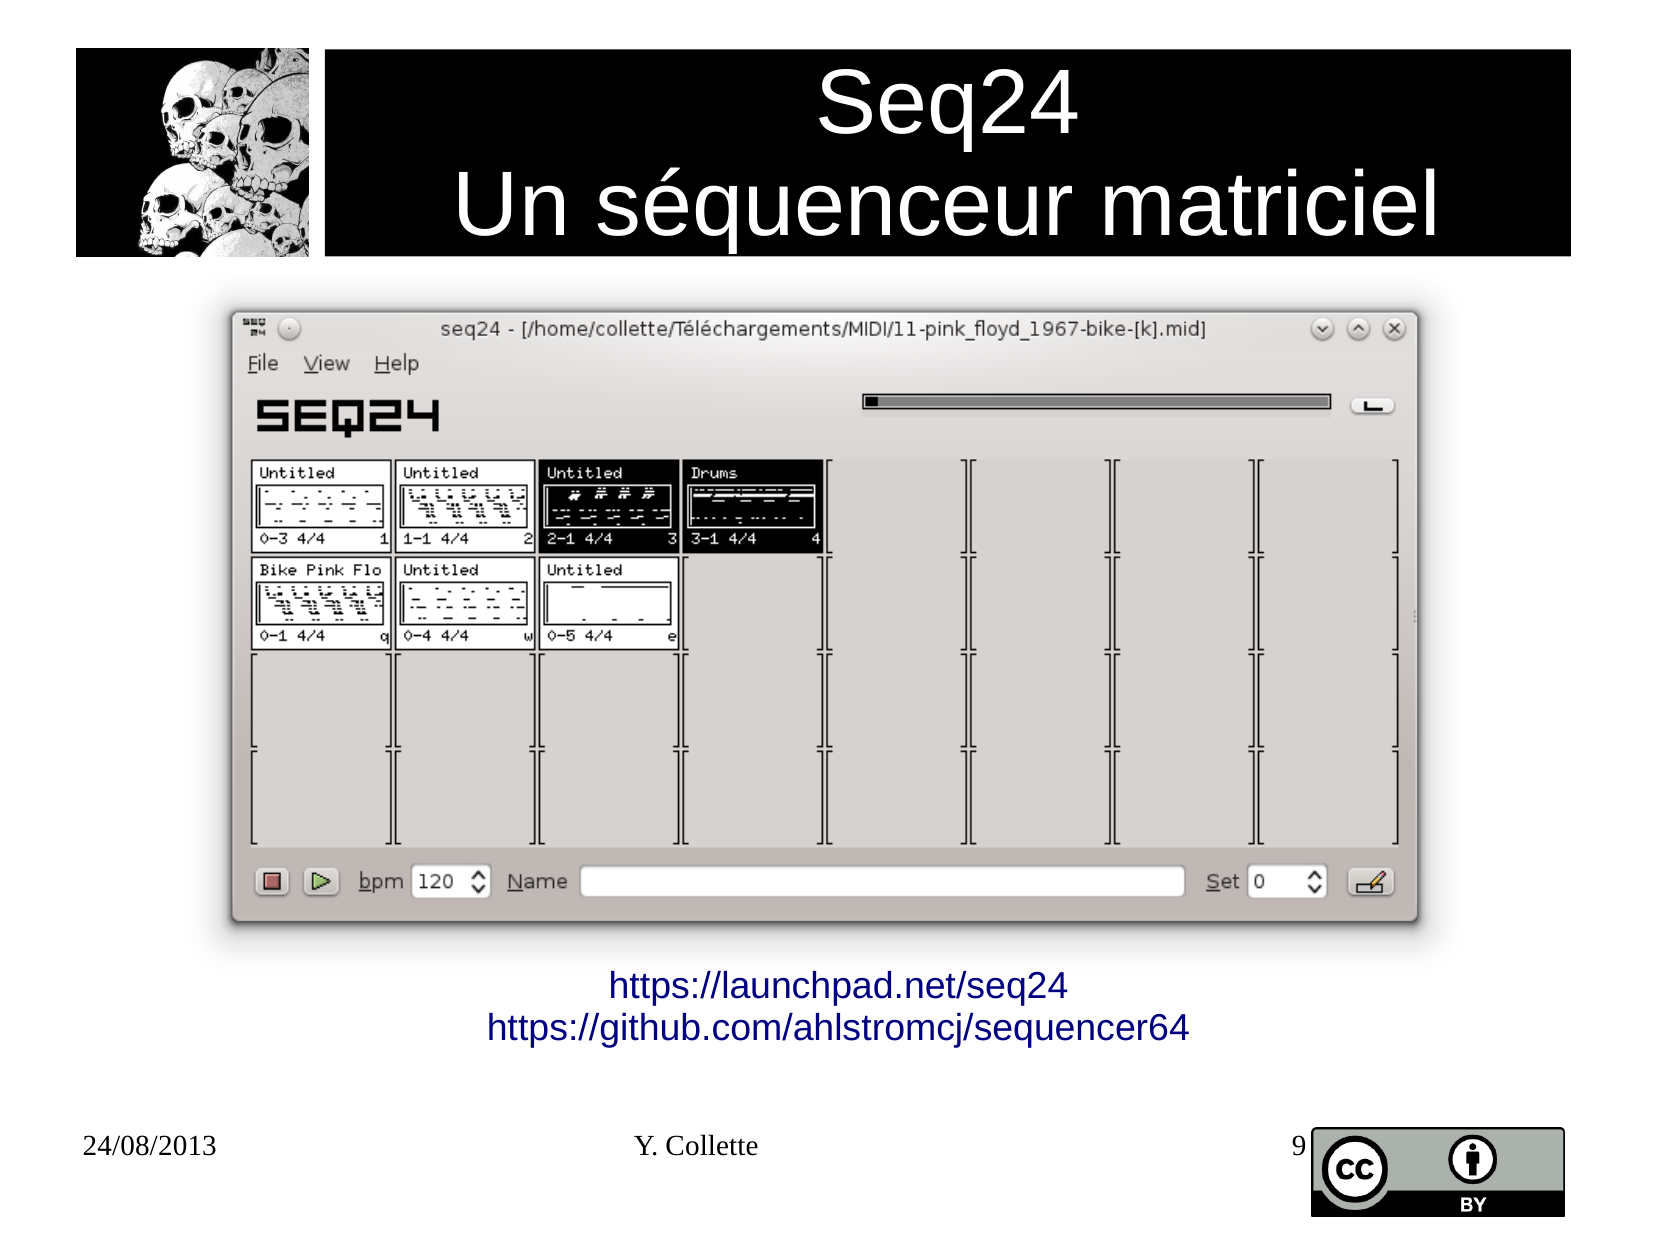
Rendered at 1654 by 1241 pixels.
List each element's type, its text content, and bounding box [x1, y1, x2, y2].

text_box https://launchpad.net/seq24 https://github.com/ahlstromcj/sequencer64 [448, 984, 1229, 1056]
title Seq24 Un séquenceur matriciel [324, 49, 1571, 257]
picture [76, 48, 1480, 984]
picture [1311, 1127, 1565, 1217]
